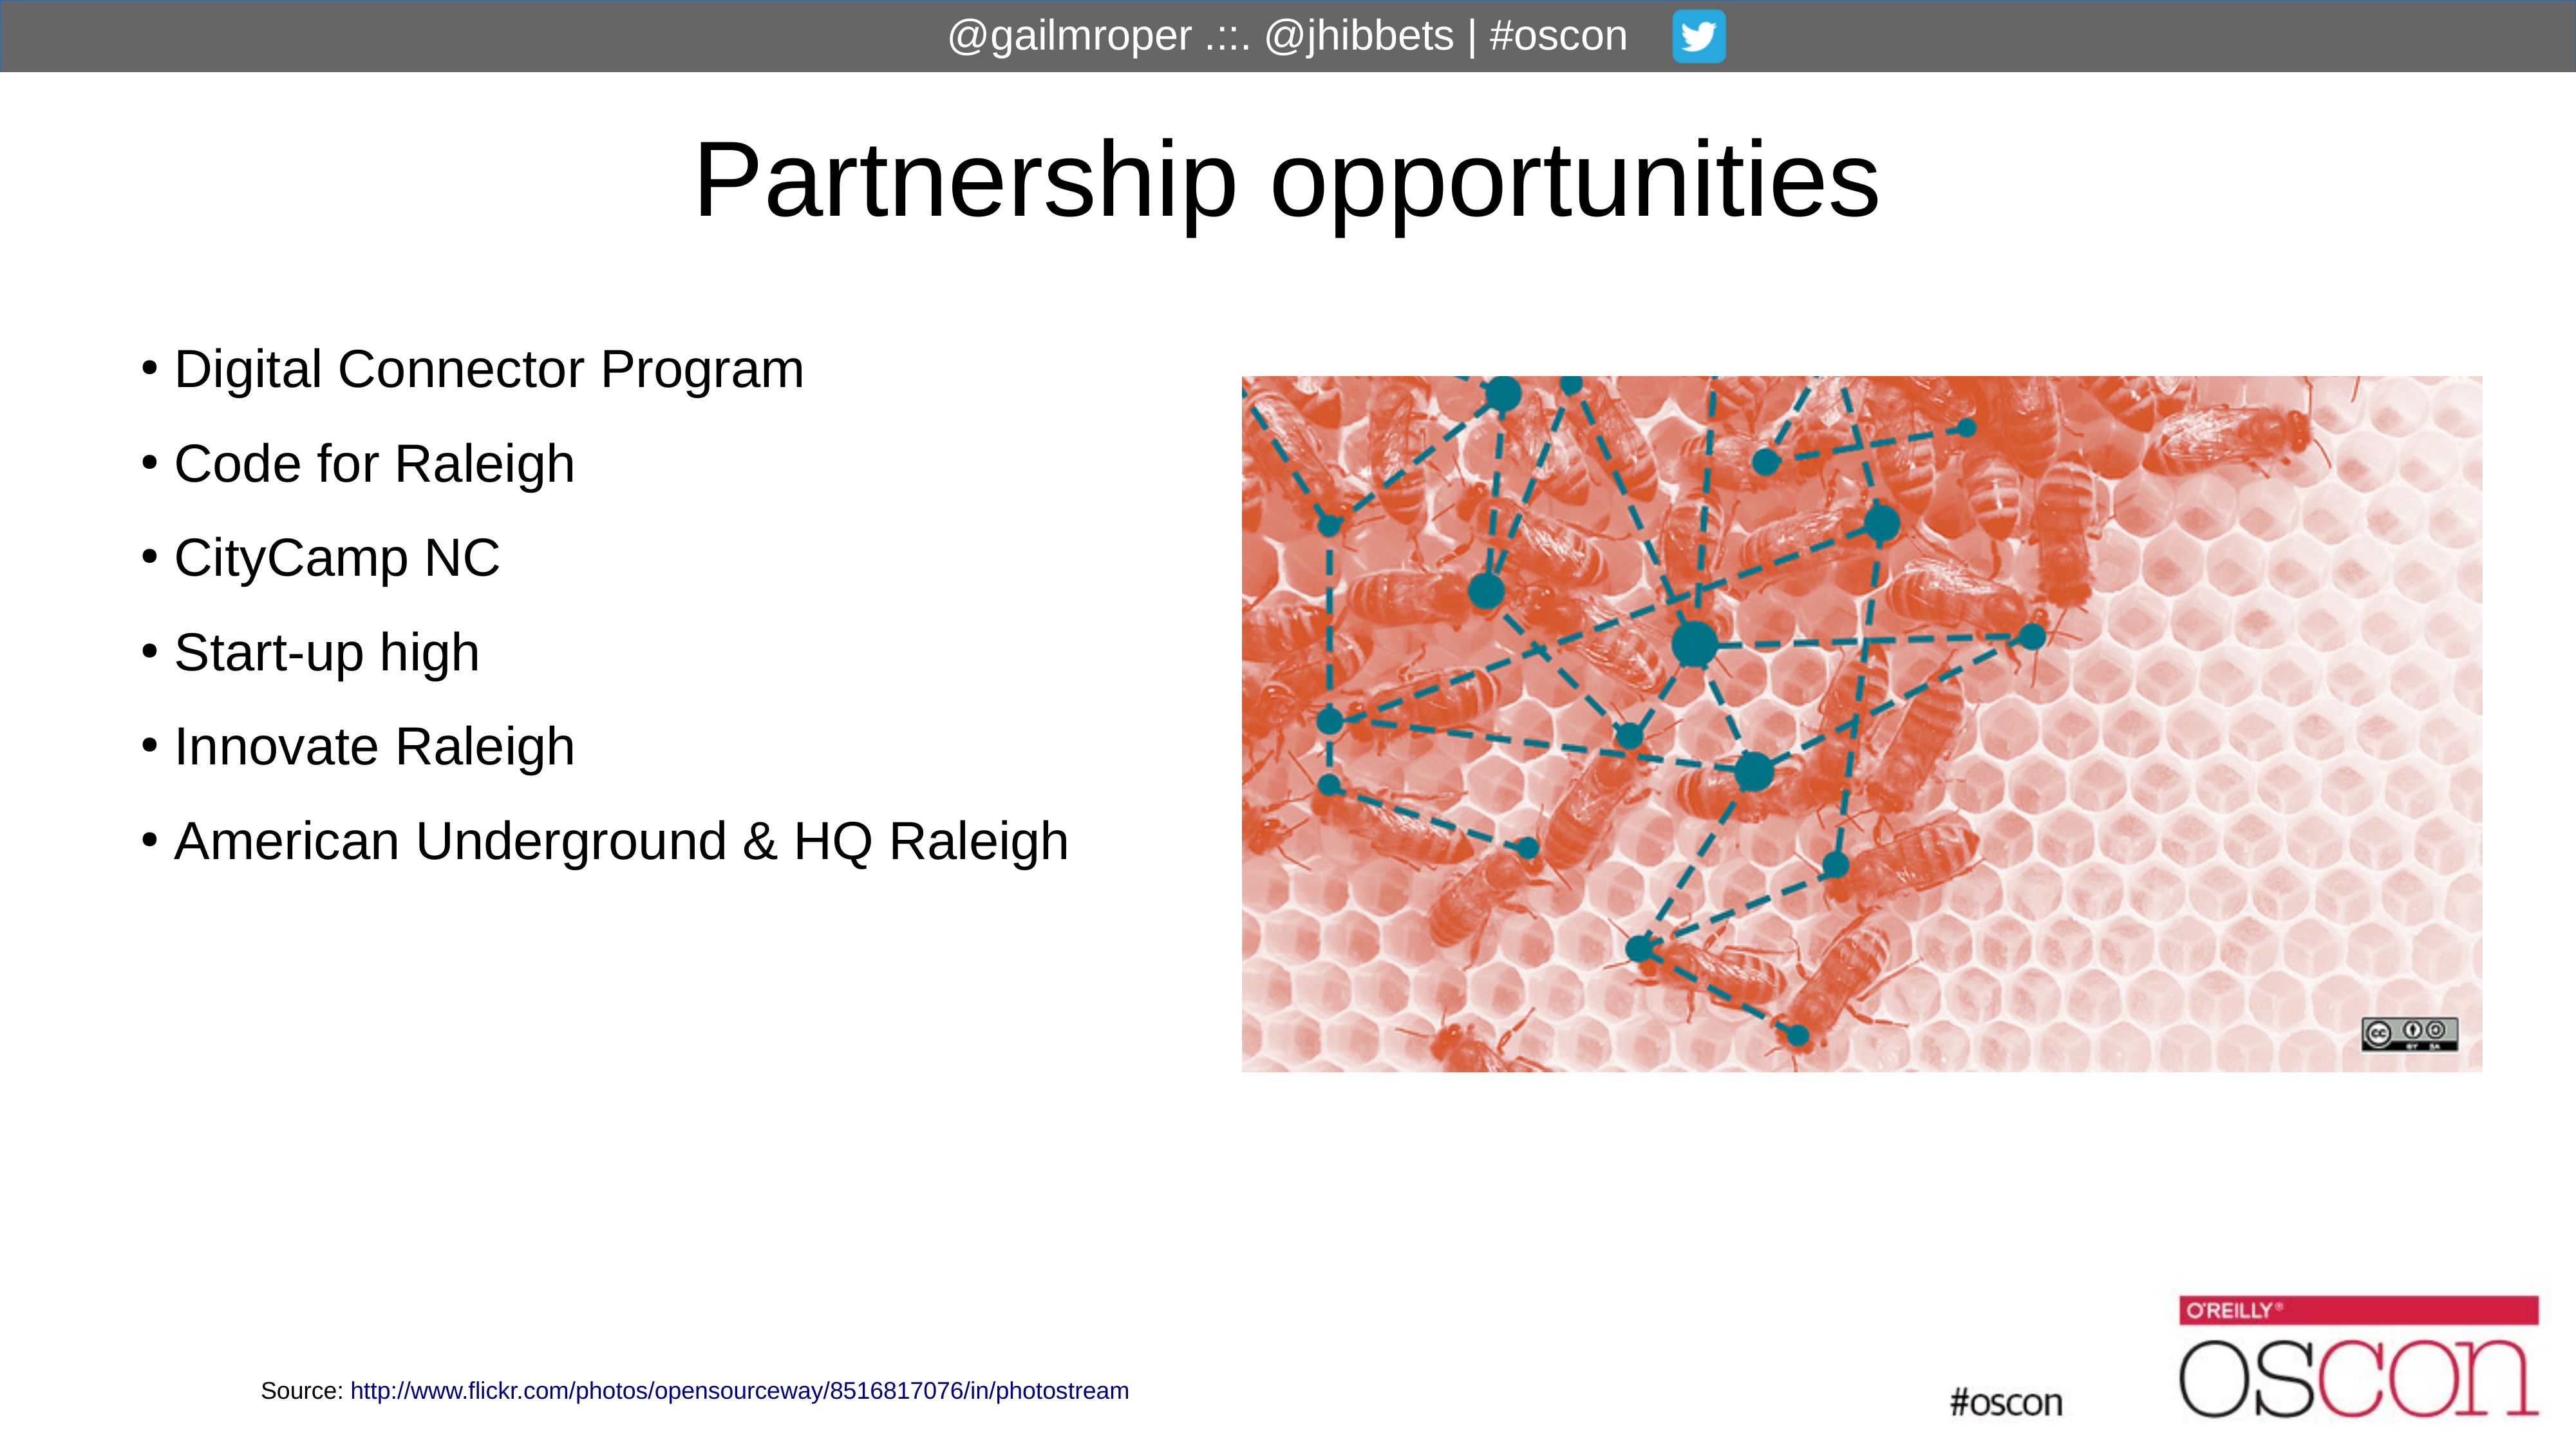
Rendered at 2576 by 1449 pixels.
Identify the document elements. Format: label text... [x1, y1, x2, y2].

title Partnership opportunities [129, 57, 2447, 300]
picture [0, 72, 2576, 1449]
list Digital Connector Program Code for Raleigh CityCamp NC Start-up high Innovate Raleigh American Underground & HQ Raleigh [129, 339, 1260, 1180]
picture [1137, 30, 1149, 47]
picture [1, 1, 2575, 71]
picture [996, 30, 1008, 47]
text_box Source: http://www.flickr.com/photos/opensourceway/8516817076/in/photostream [251, 1372, 1147, 1410]
